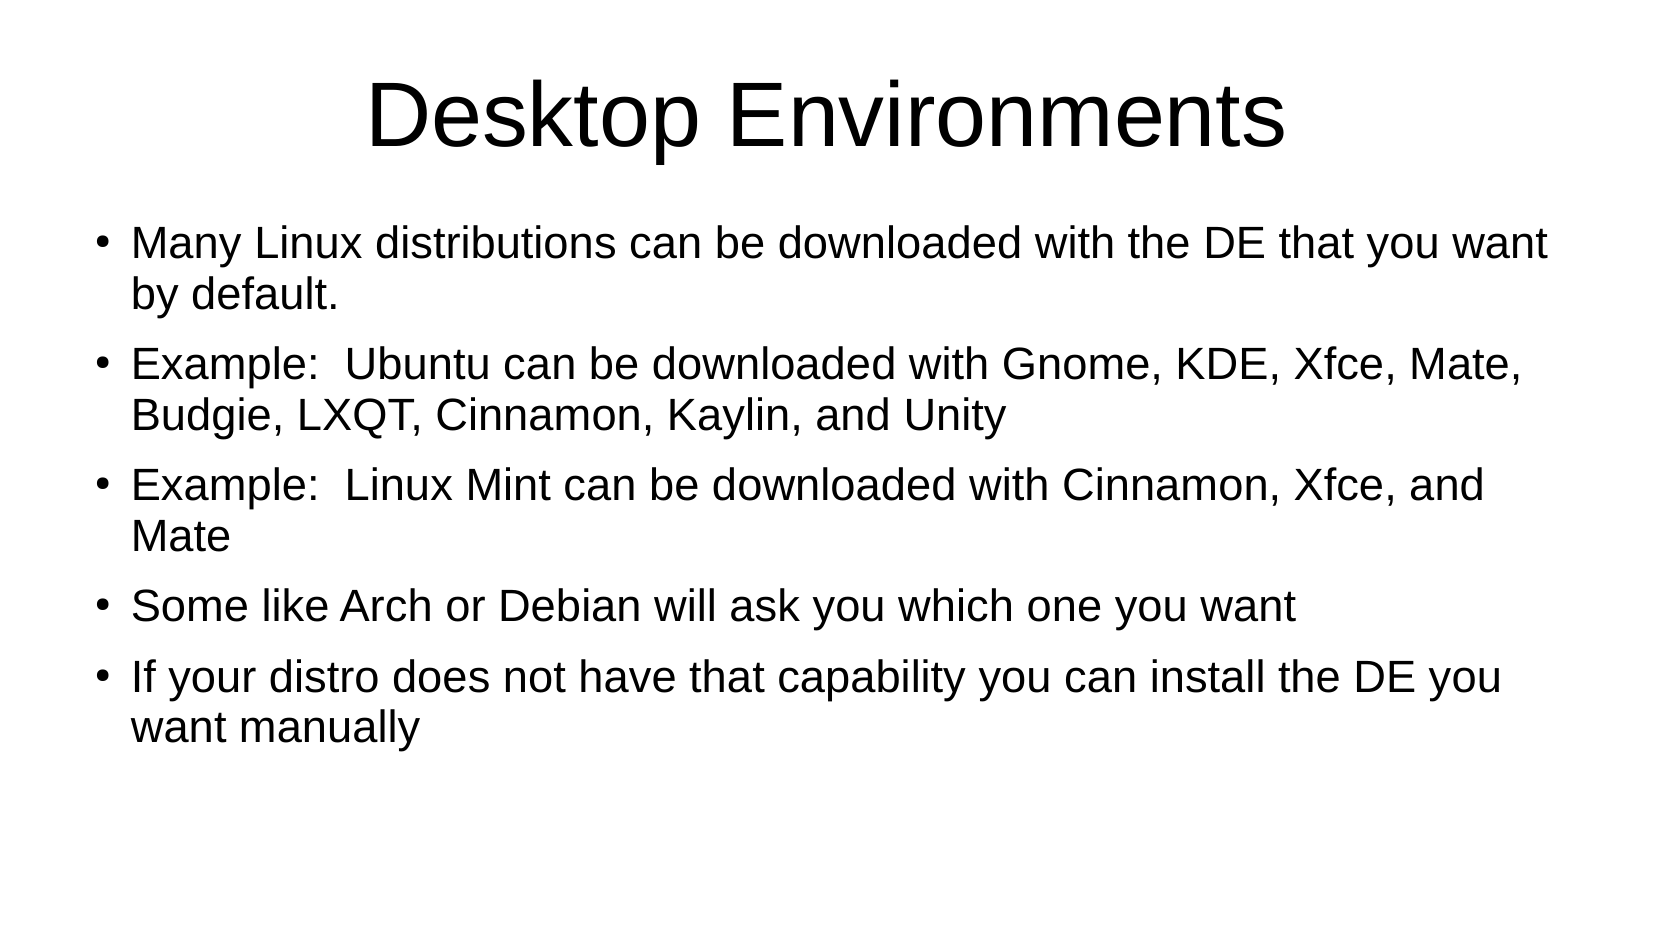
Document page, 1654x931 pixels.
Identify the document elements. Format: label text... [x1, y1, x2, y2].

list Many Linux distributions can be downloaded with the DE that you want by default. Example: Ubuntu can be downloaded with Gnome, KDE, Xfce, Mate, Budgie, LXQT, Cinnamon, Kaylin, and Unity Example: Linux Mint can be downloaded with Cinnamon, Xfce, and Mate Some like Arch or Debian will ask you which one you want If your distro does not have that capability you can install the DE you want manually [82, 217, 1571, 758]
title Desktop Environments [82, 37, 1571, 193]
